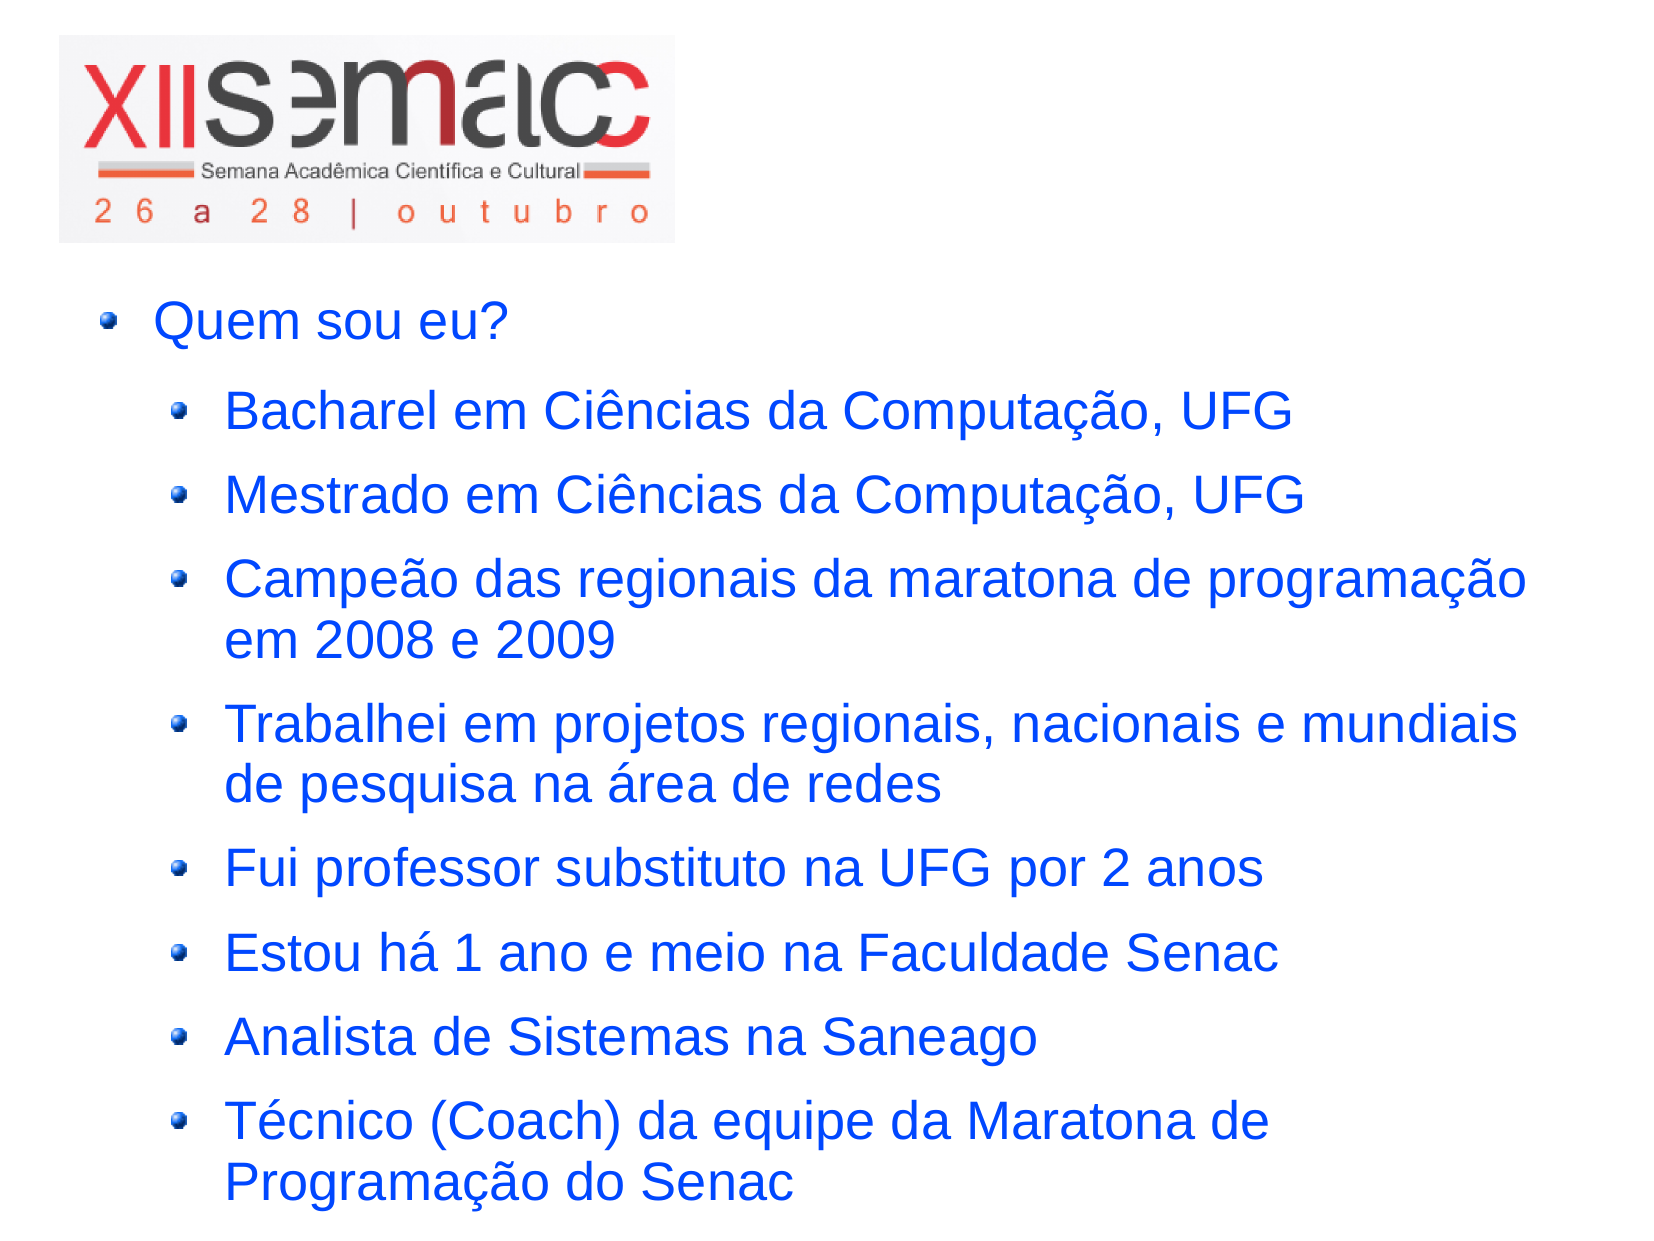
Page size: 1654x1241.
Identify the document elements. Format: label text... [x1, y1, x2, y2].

list Quem sou eu? Bacharel em Ciências da Computação, UFG Mestrado em Ciências da Computação, UFG Campeão das regionais da maratona de programação em 2008 e 2009 Trabalhei em projetos regionais, nacionais e mundiais de pesquisa na área de redes Fui professor substituto na UFG por 2 anos Estou há 1 ano e meio na Faculdade Senac Analista de Sistemas na Saneago Técnico (Coach) da equipe da Maratona de Programação do Senac [82, 290, 1571, 1209]
picture [59, 35, 675, 243]
